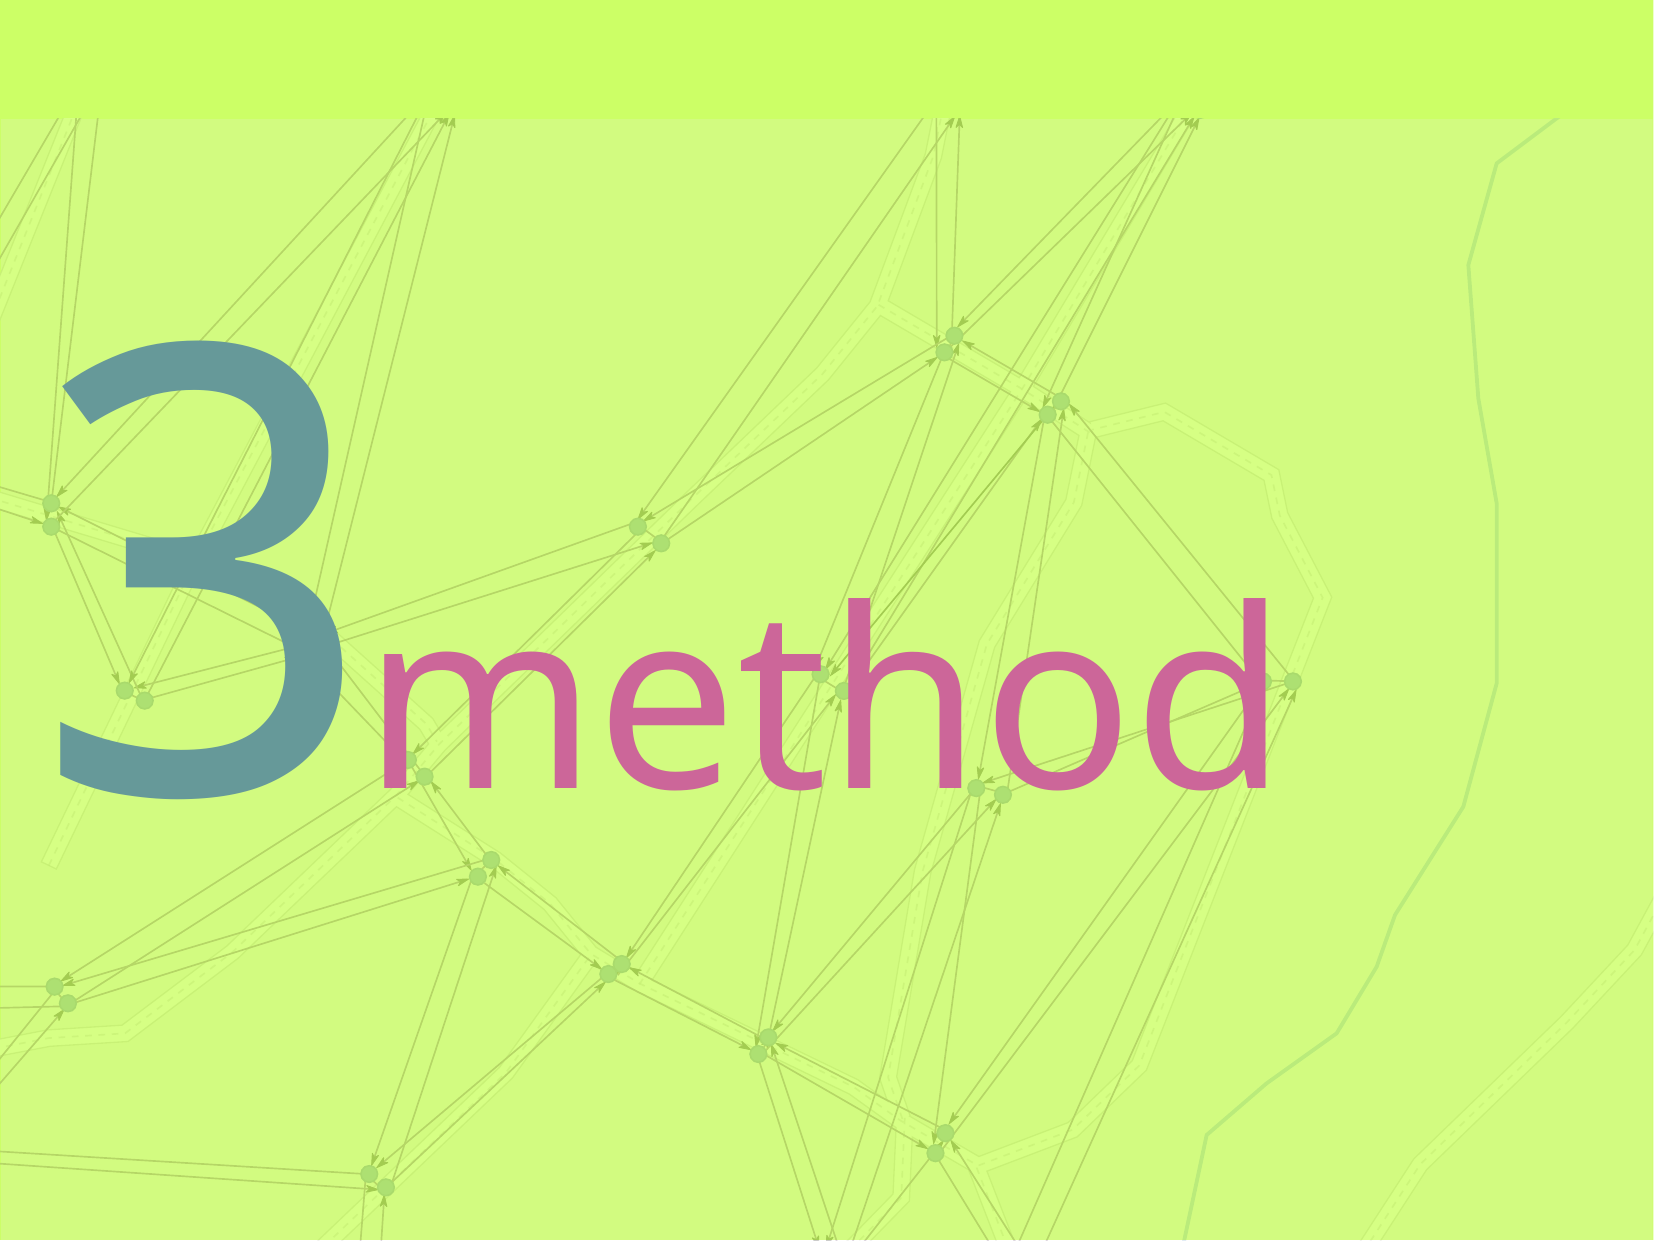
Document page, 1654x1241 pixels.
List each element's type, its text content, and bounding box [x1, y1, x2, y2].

text_box method [348, 514, 1199, 910]
picture [0, 118, 1654, 1241]
picture [1199, 670, 1244, 772]
text_box 3 [0, 118, 405, 884]
